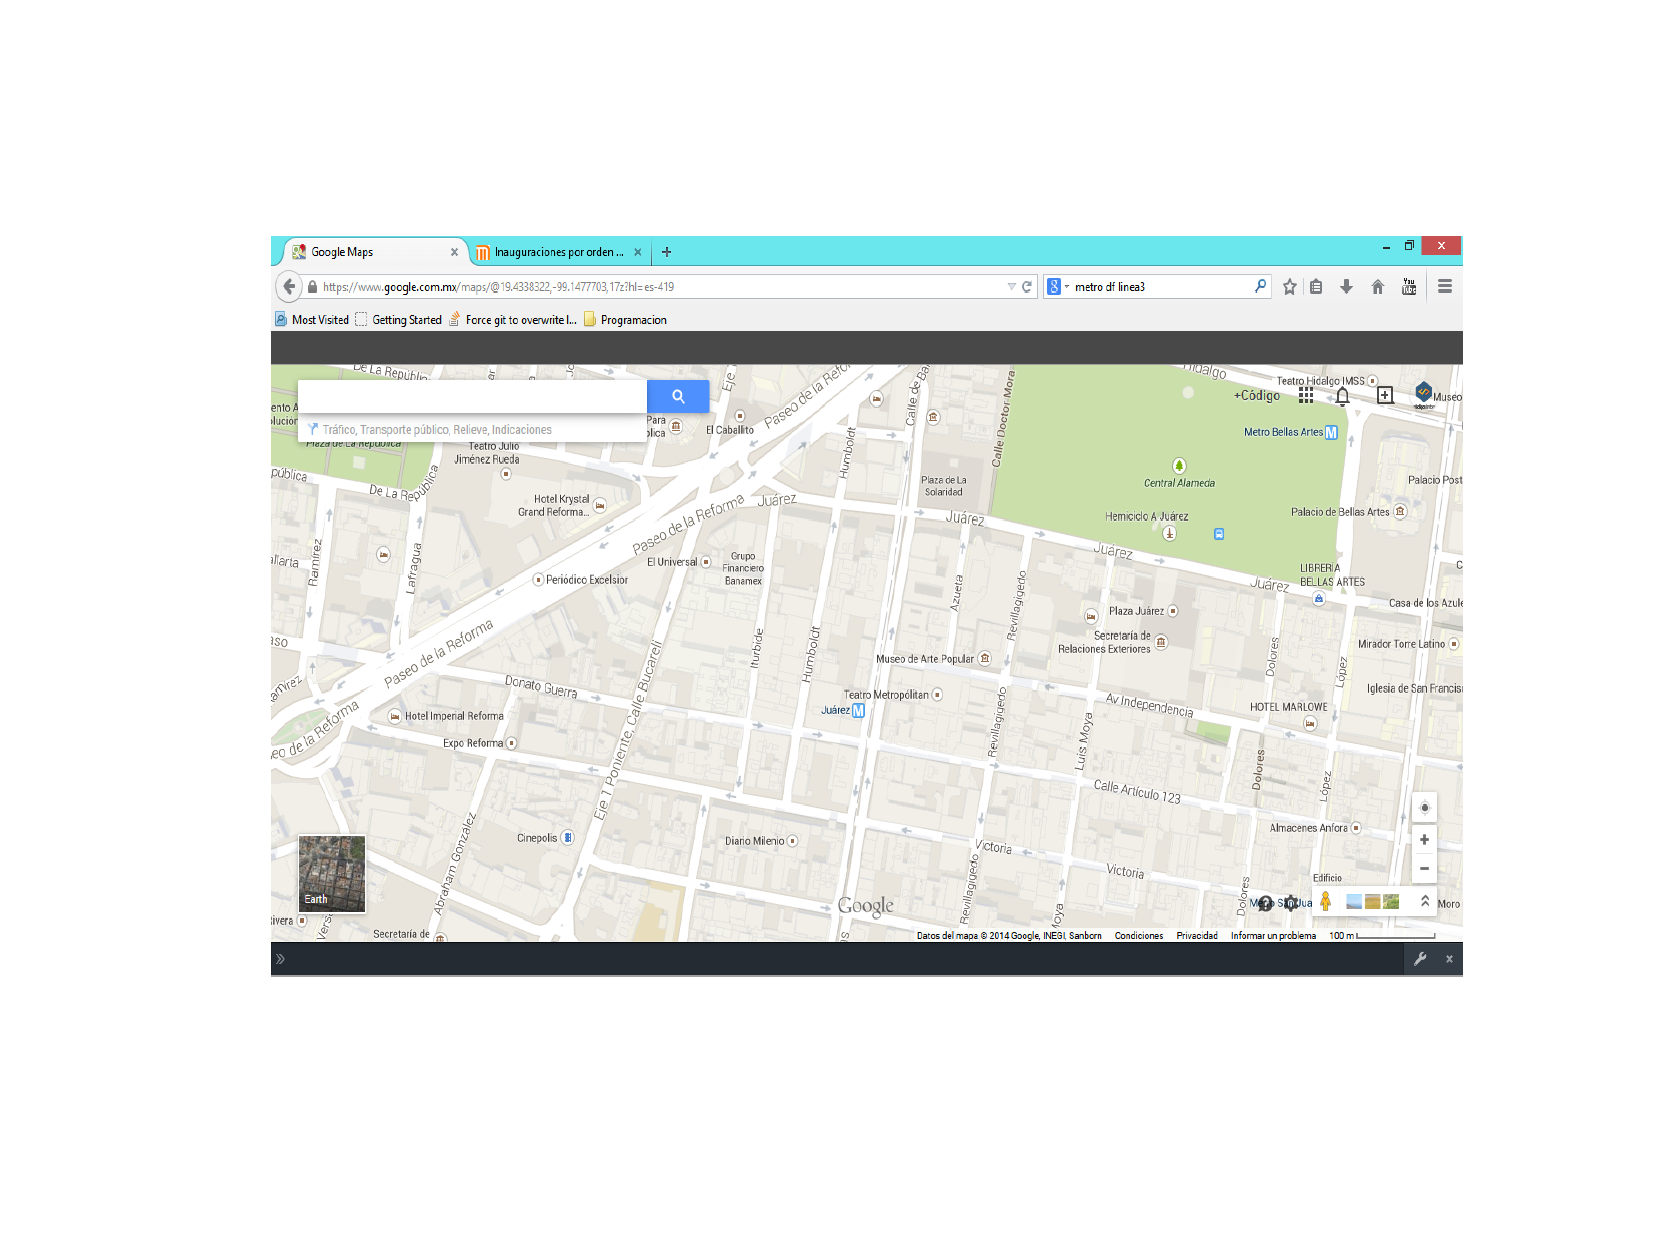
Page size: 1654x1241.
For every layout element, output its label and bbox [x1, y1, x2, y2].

picture [271, 236, 1463, 977]
